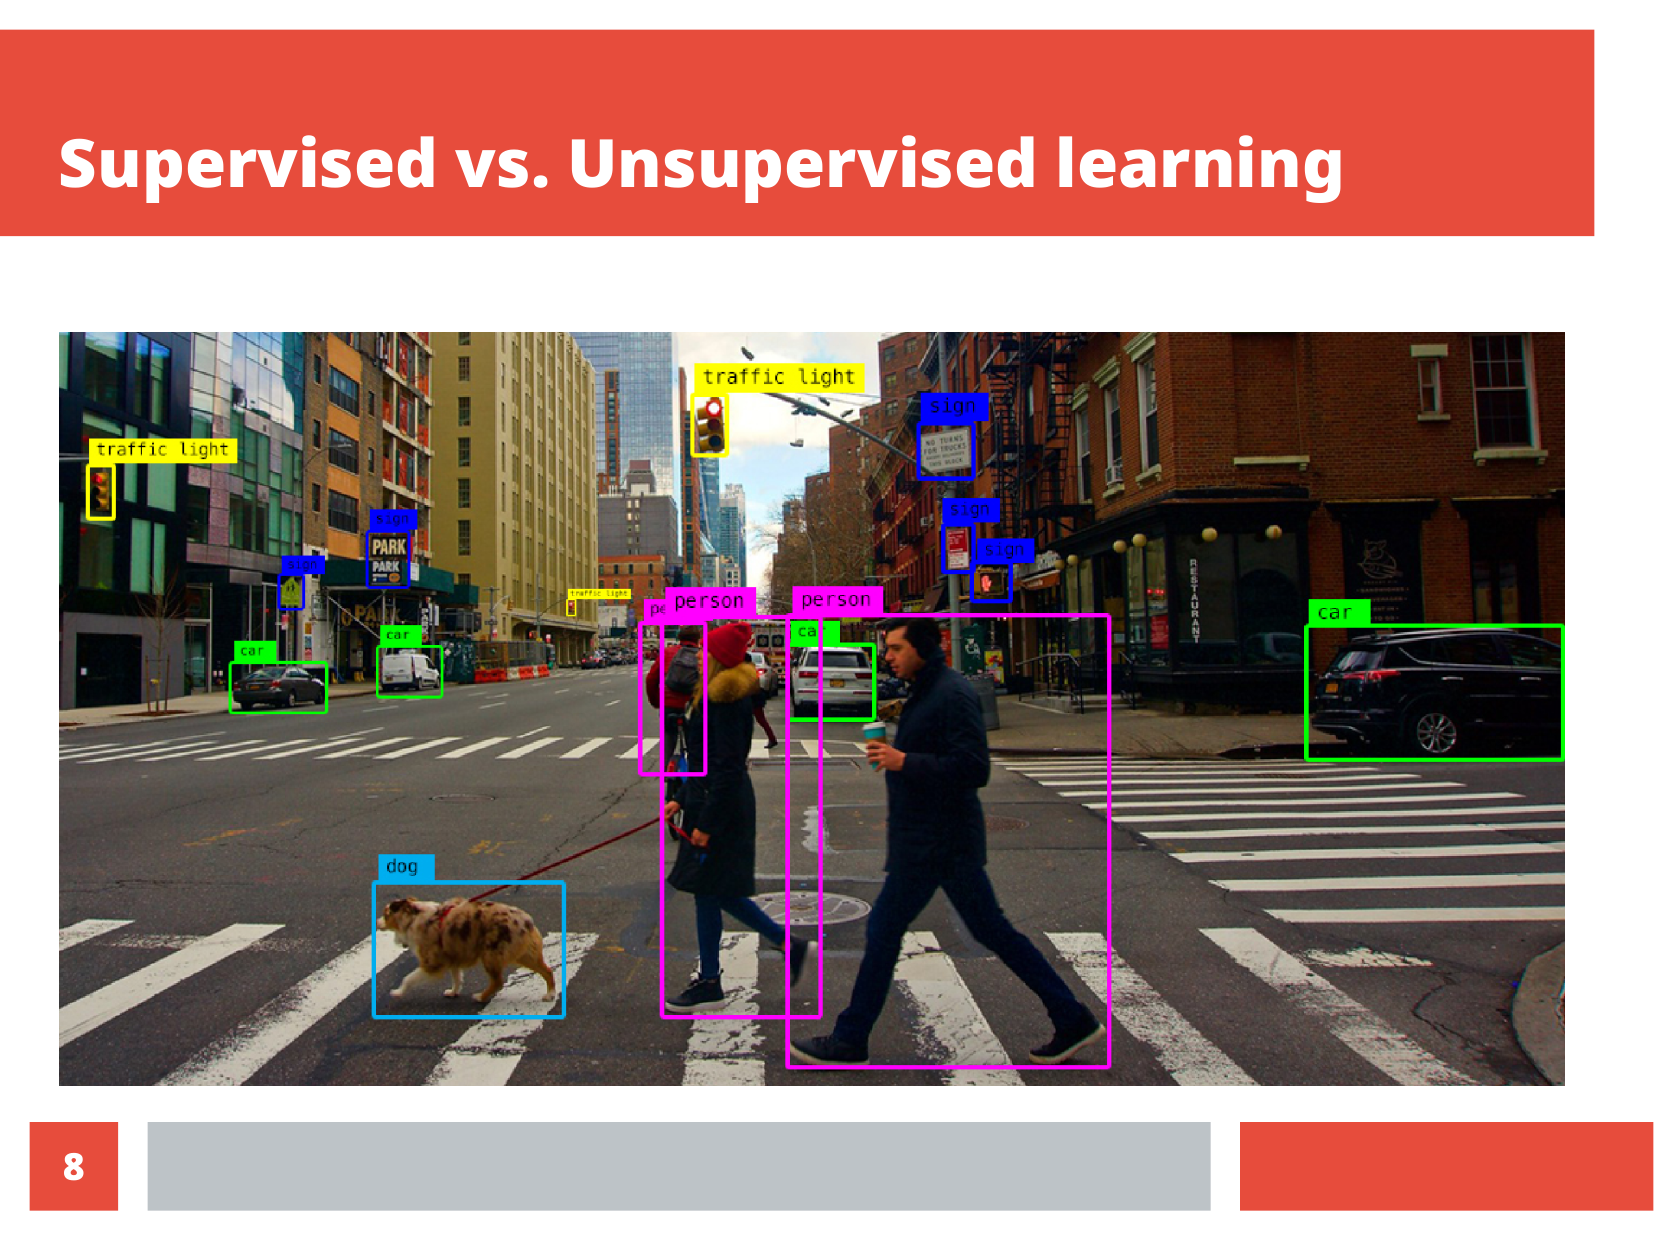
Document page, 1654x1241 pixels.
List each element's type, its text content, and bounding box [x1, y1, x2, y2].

picture [59, 332, 1565, 1086]
title Supervised vs. Unsupervised learning [59, 59, 1595, 207]
